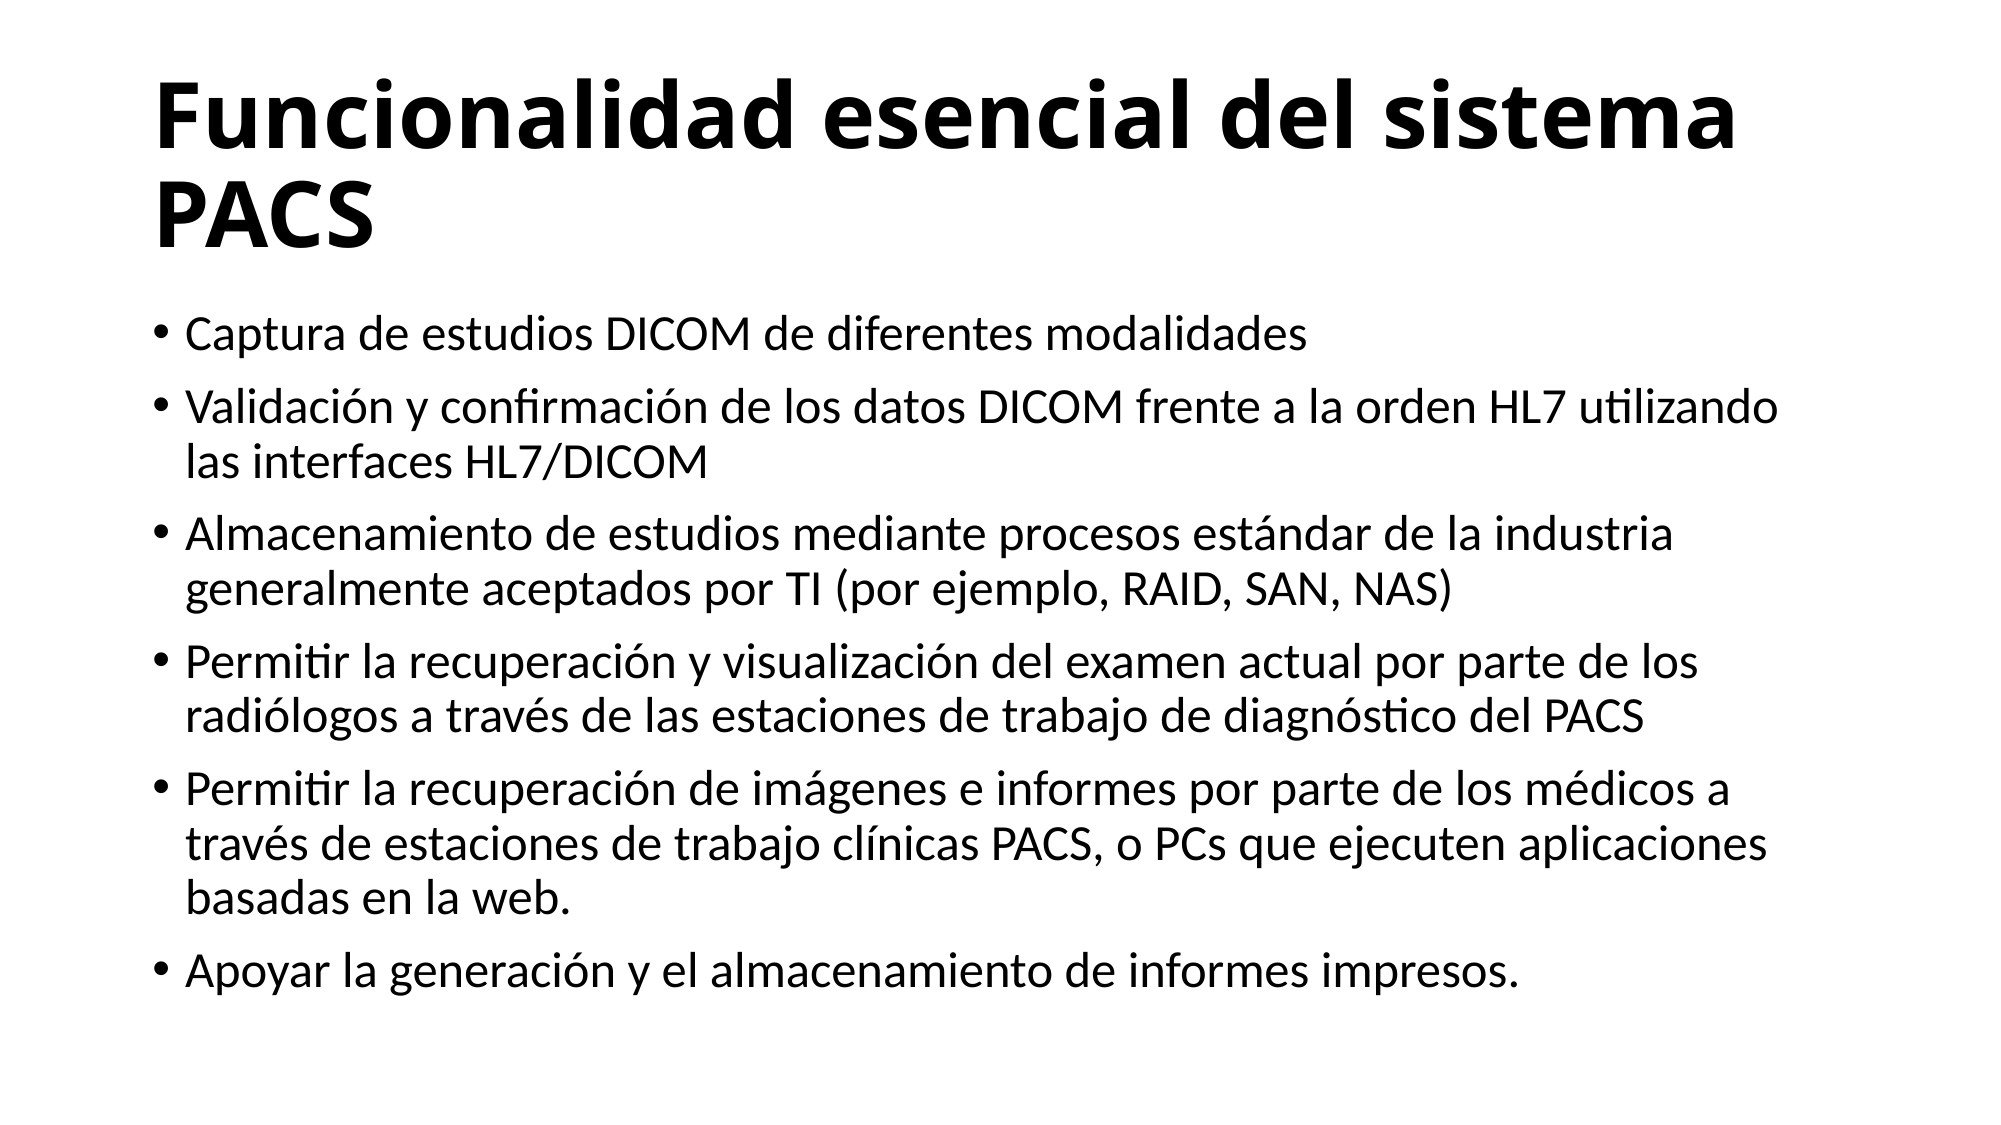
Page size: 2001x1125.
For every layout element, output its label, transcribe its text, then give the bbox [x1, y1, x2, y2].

list Captura de estudios DICOM de diferentes modalidades Validación y confirmación de los datos DICOM frente a la orden HL7 utilizando las interfaces HL7/DICOM Almacenamiento de estudios mediante procesos estándar de la industria generalmente aceptados por TI (por ejemplo, RAID, SAN, NAS) Permitir la recuperación y visualización del examen actual por parte de los radiólogos a través de las estaciones de trabajo de diagnóstico del PACS Permitir la recuperación de imágenes e informes por parte de los médicos a través de estaciones de trabajo clínicas PACS, o PCs que ejecuten aplicaciones basadas en la web. Apoyar la generación y el almacenamiento de informes impresos. [137, 299, 1863, 1014]
title Funcionalidad esencial del sistema PACS [137, 59, 1863, 278]
